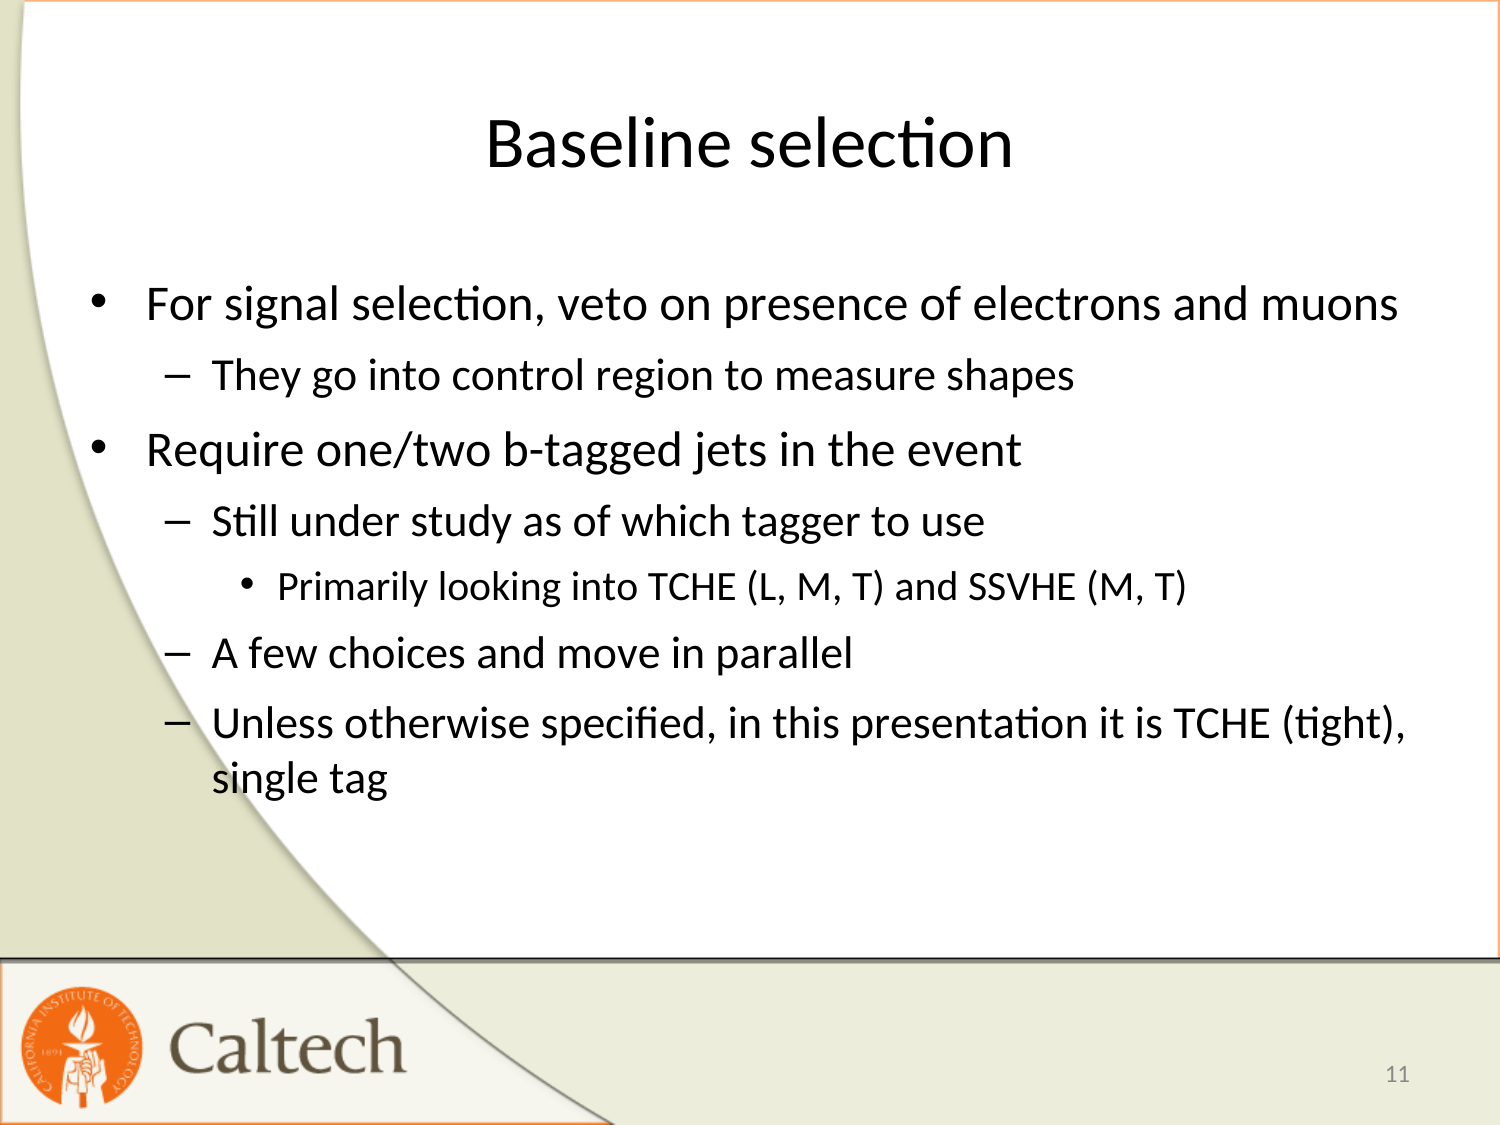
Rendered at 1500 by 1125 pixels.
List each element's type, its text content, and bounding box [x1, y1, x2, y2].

picture [0, 0, 1500, 1125]
title Baseline selection [75, 20, 1426, 257]
list For signal selection, veto on presence of electrons and muons They go into control region to measure shapes Require one/two b-tagged jets in the event Still under study as of which tagger to use Primarily looking into TCHE (L, M, T) and SSVHE (M, T) A few choices and move in parallel Unless otherwise specified, in this presentation it is TCHE (tight), single tag [75, 262, 1426, 1021]
